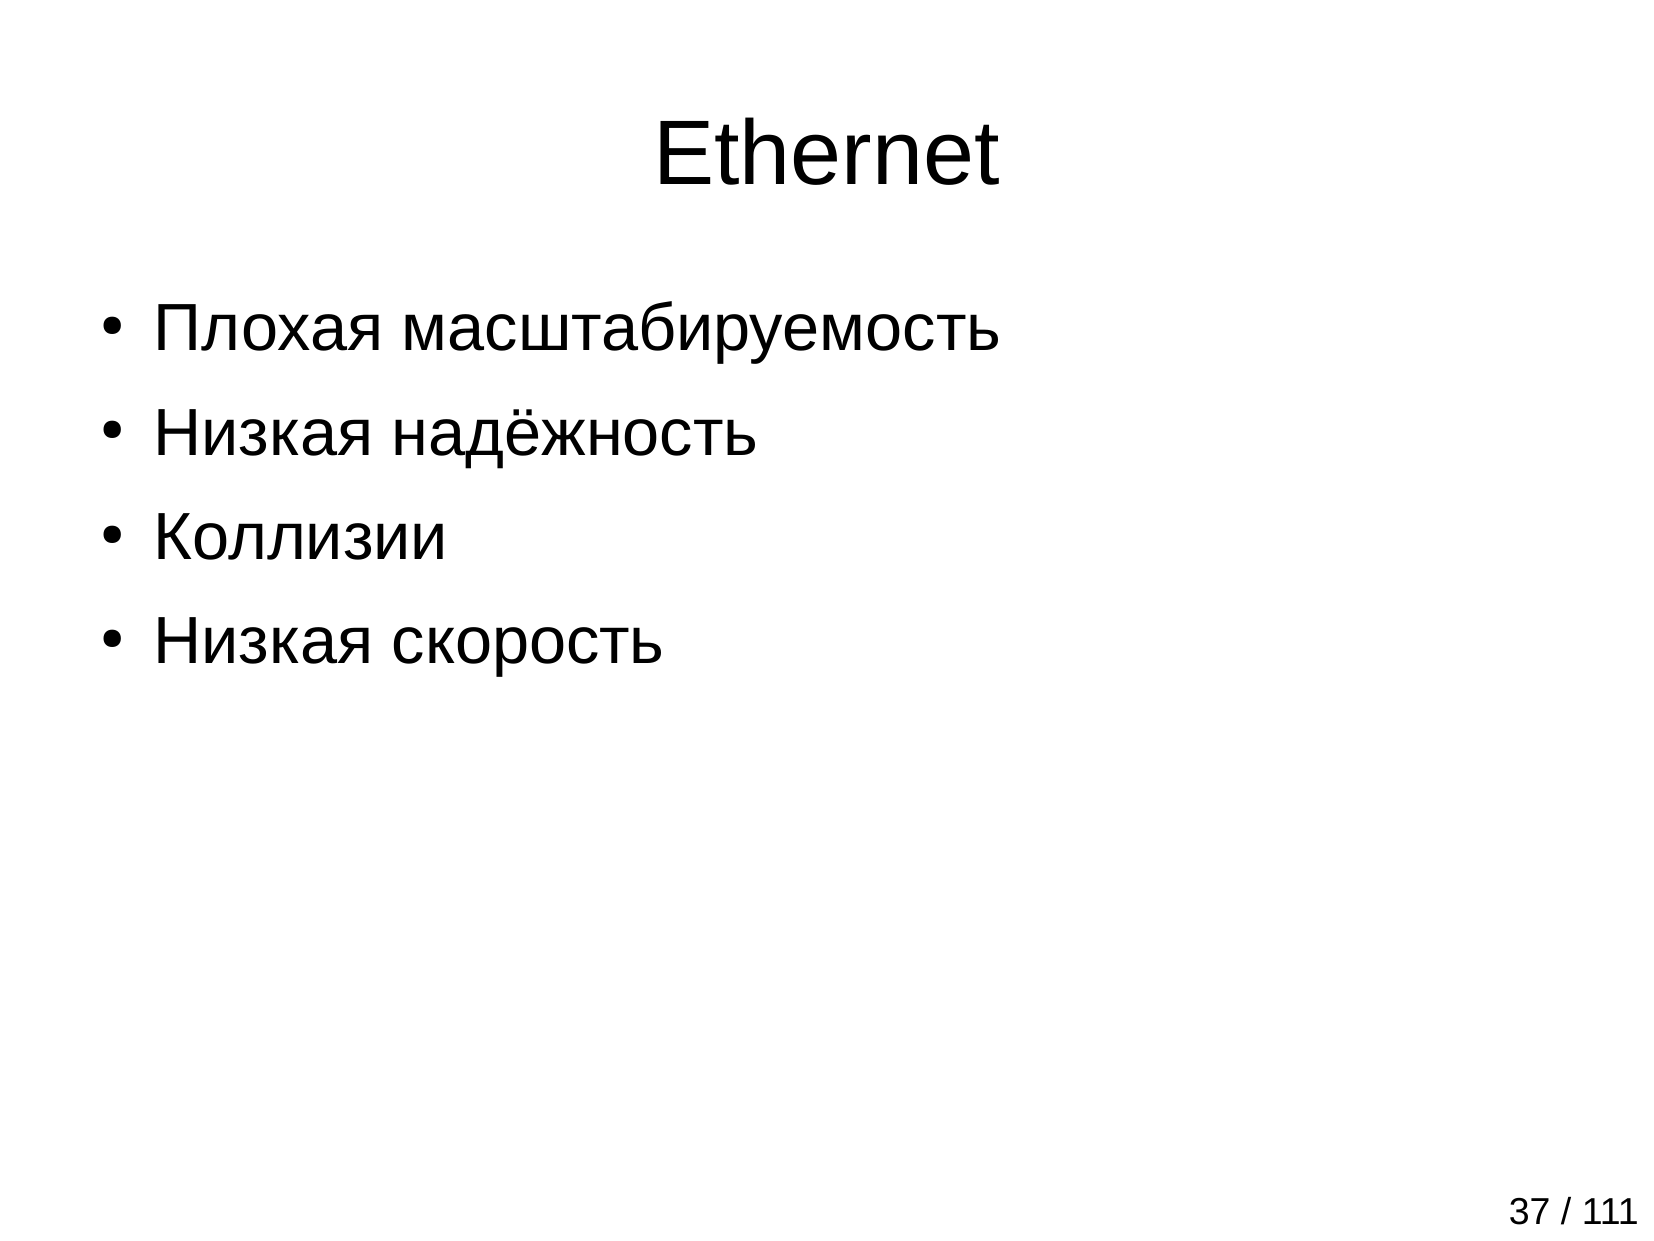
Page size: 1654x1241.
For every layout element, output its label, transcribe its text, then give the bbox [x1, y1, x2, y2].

title Ethernet [82, 49, 1571, 257]
list Плохая масштабируемость Низкая надёжность Коллизии Низкая скорость [82, 290, 1571, 1010]
text_box <number> / 111 [1380, 1183, 1654, 1241]
